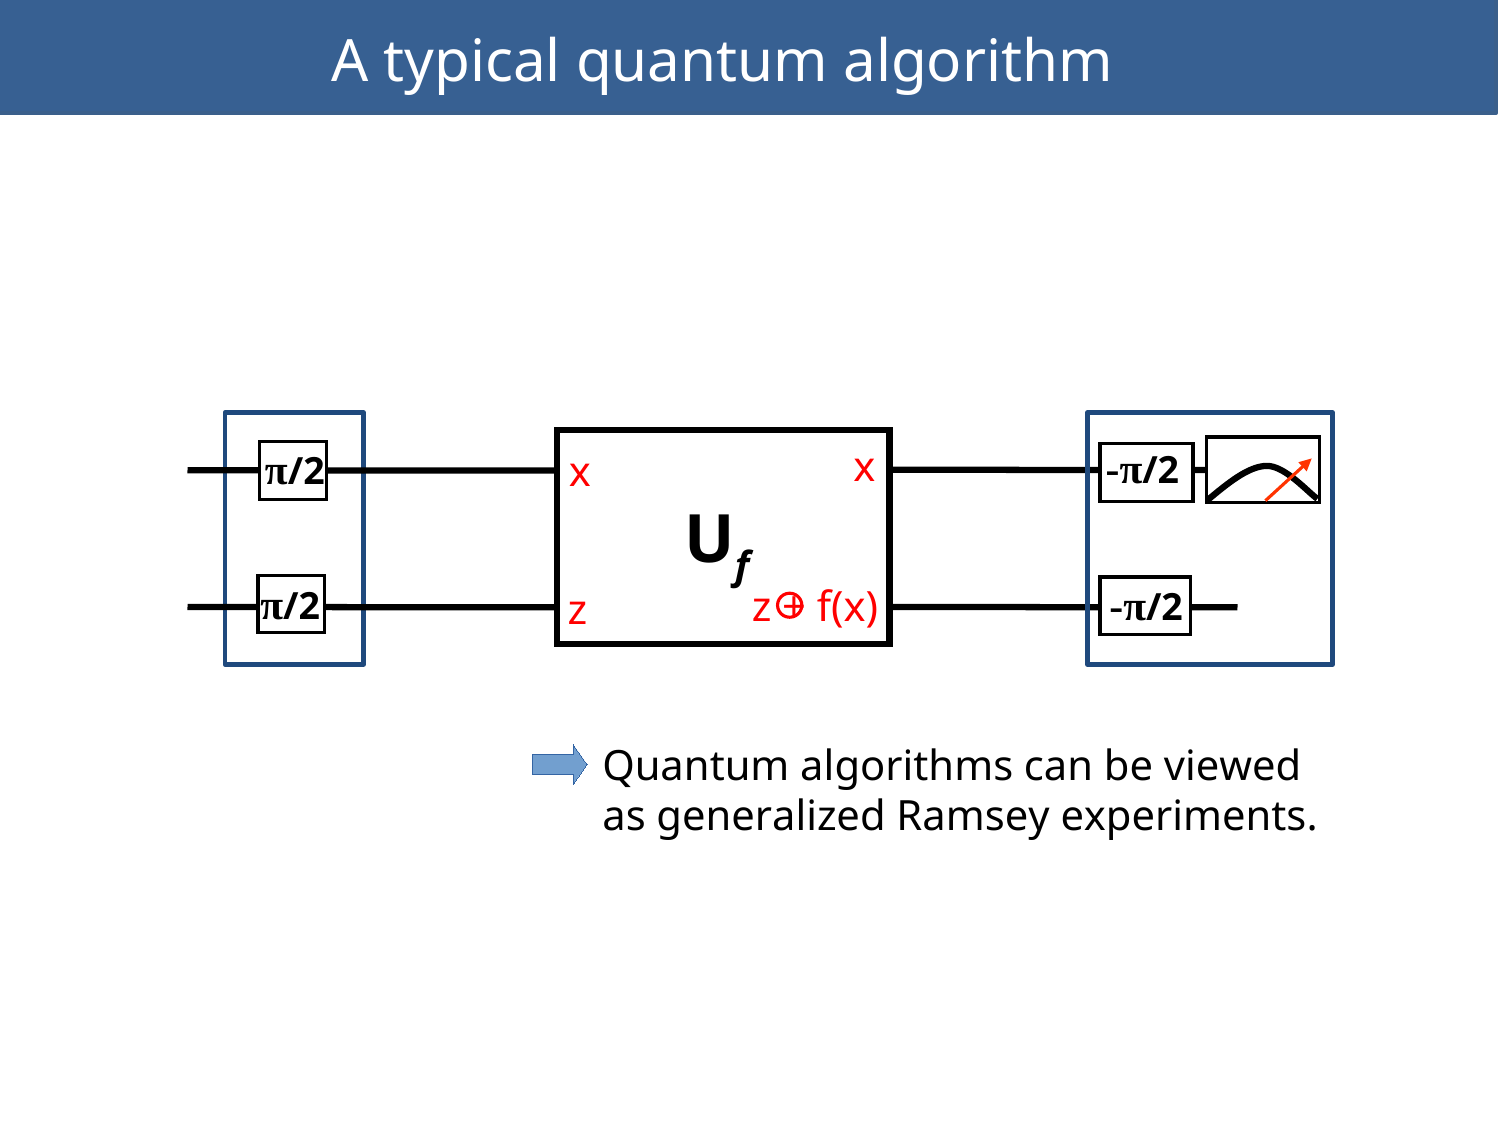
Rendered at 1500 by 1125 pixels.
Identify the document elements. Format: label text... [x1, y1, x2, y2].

text_box z + f(x)‏ [736, 571, 893, 638]
text_box -π/2 [1094, 570, 1198, 637]
text_box x [554, 437, 606, 503]
text_box A typical quantum algorithm [159, 16, 1285, 101]
text_box [532, 744, 588, 785]
text_box [1211, 470, 1320, 503]
text_box π/2 [245, 569, 336, 636]
text_box [524, 474, 554, 604]
text_box [524, 611, 925, 665]
text_box Quantum algorithms can be viewed as generalized Ramsey experiments. [587, 731, 1281, 847]
text_box Uf [669, 488, 764, 595]
text_box [524, 412, 925, 467]
text_box [893, 473, 925, 603]
text_box z [552, 575, 602, 641]
text_box [560, 433, 886, 641]
text_box [1206, 436, 1320, 496]
text_box -π/2 [1090, 434, 1195, 500]
text_box x [838, 432, 891, 498]
text_box π/2 [250, 435, 340, 501]
